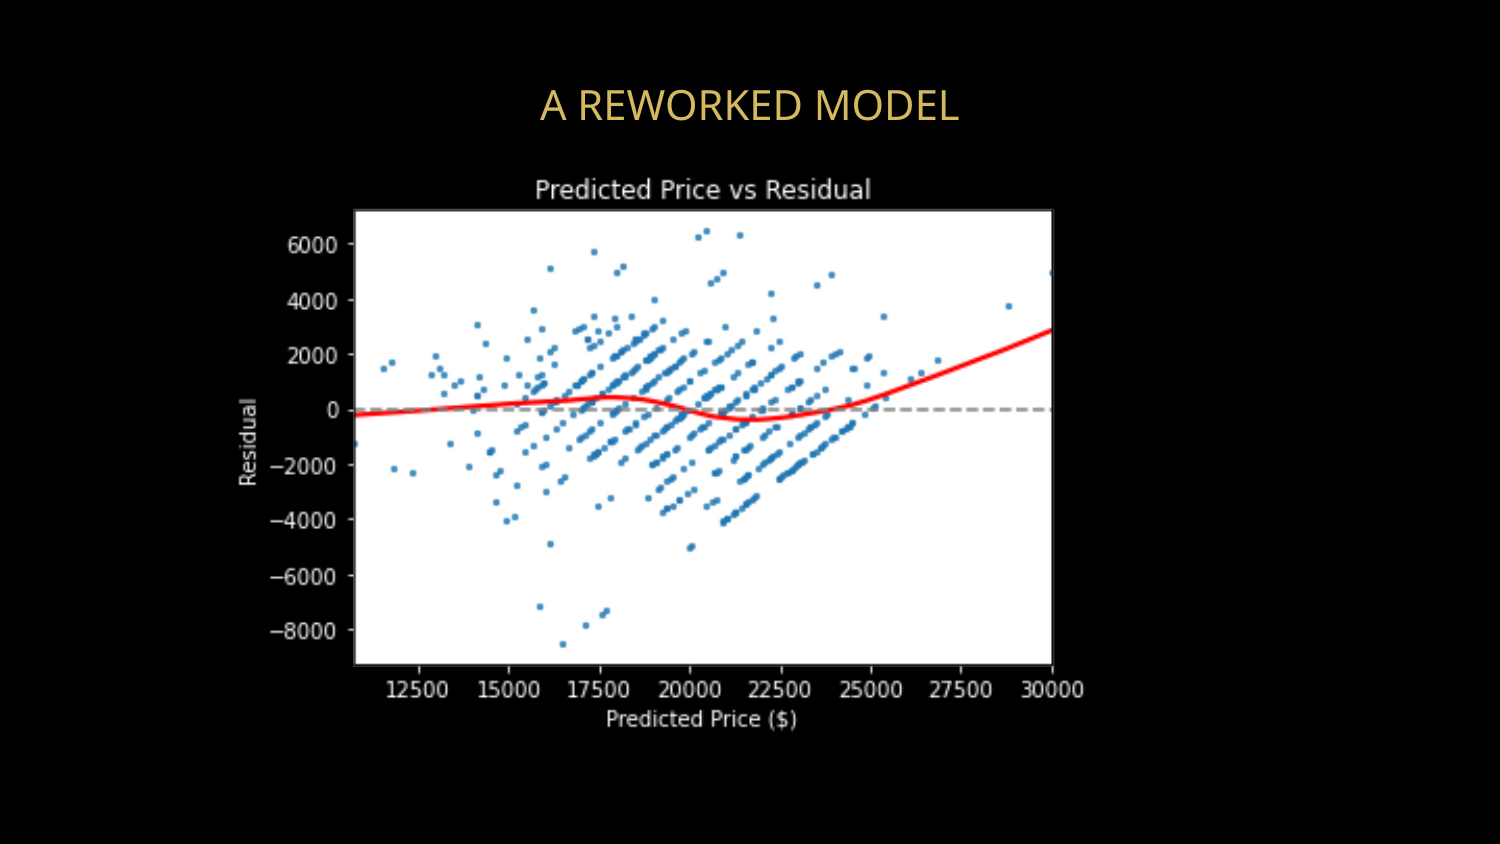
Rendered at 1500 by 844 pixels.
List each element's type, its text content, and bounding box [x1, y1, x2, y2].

picture [225, 164, 1098, 744]
title A REWORKED MODEL [409, 60, 1091, 144]
